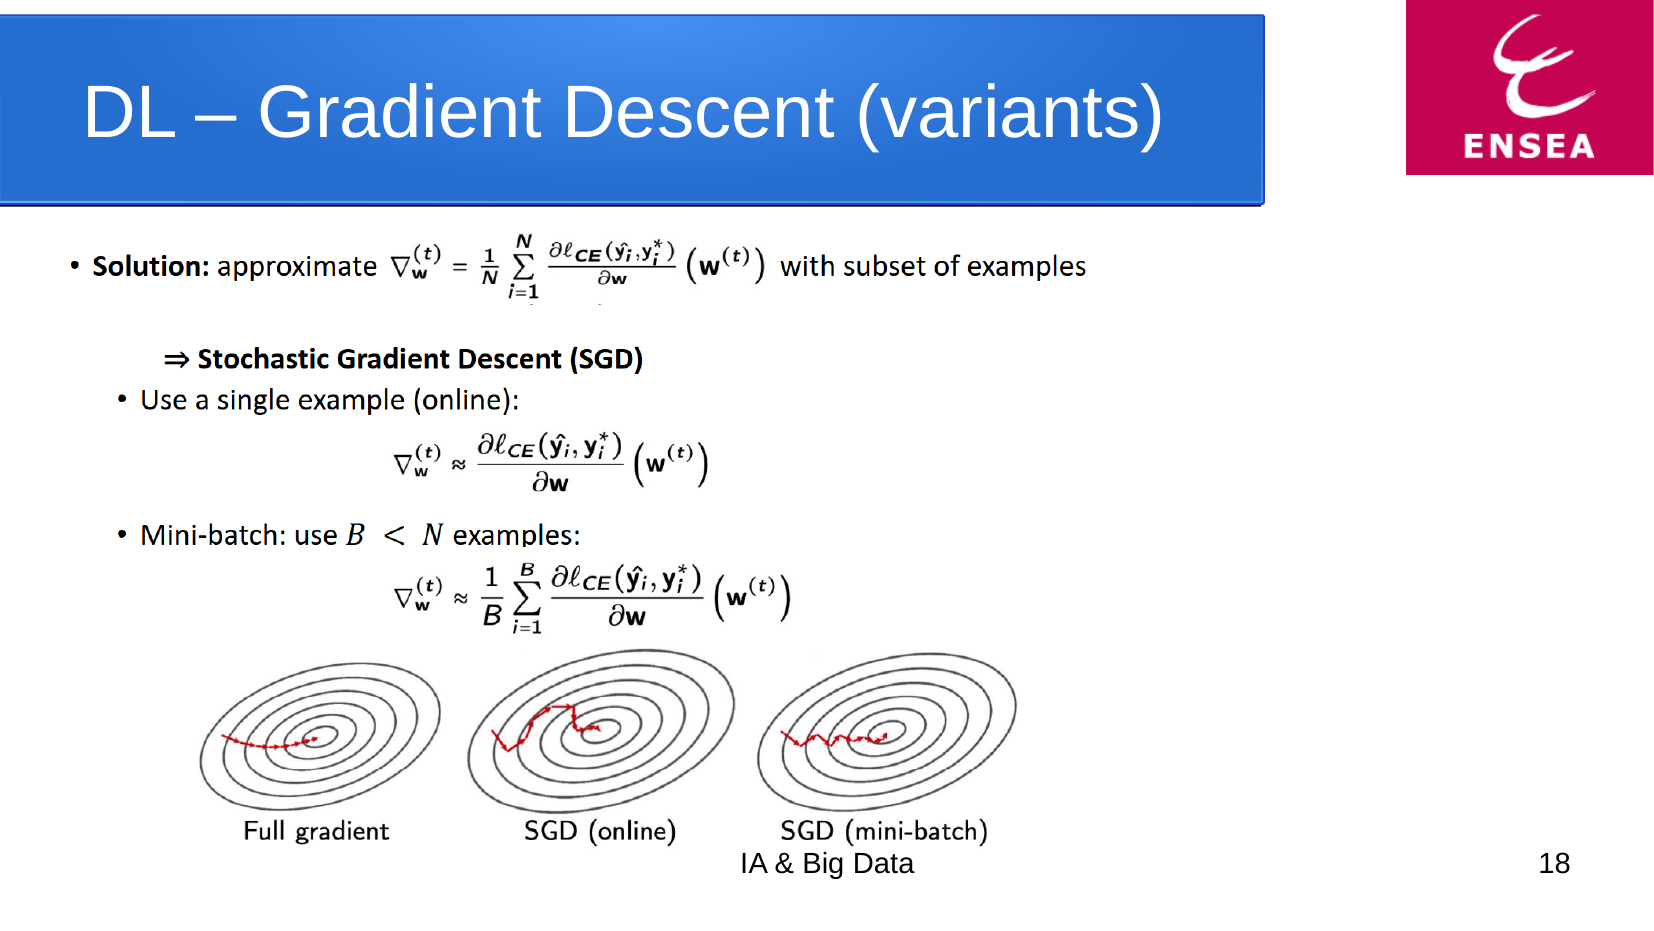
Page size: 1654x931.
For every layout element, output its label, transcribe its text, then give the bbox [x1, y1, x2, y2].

picture [35, 214, 1092, 851]
title DL – Gradient Descent (variants) [82, 29, 1264, 196]
picture [1406, 0, 1654, 175]
